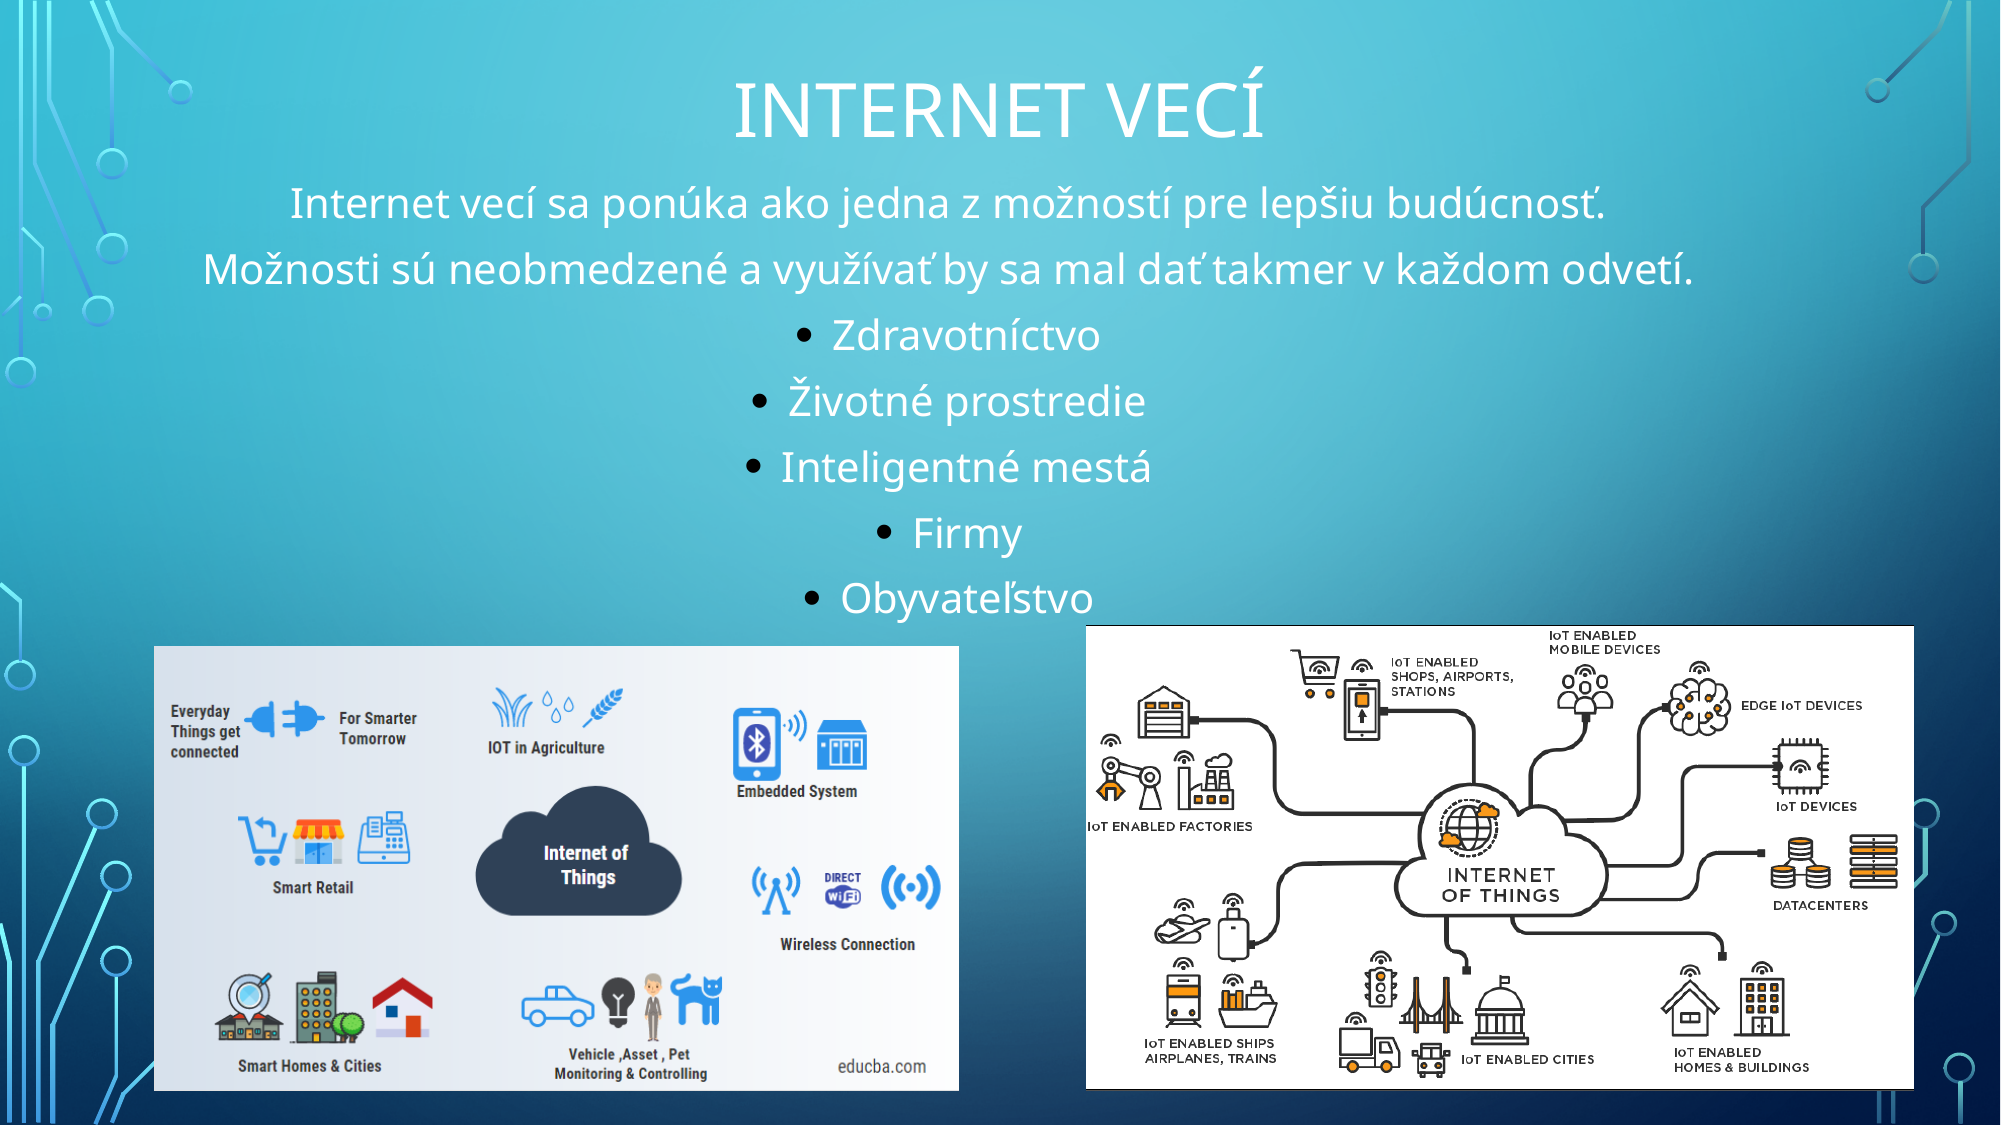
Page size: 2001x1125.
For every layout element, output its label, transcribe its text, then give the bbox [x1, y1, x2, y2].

title Internet Vecí [187, 50, 1813, 174]
picture [154, 646, 959, 1091]
list Internet vecí sa ponúka ako jedna z možností pre lepšiu budúcnosť. Možnosti sú neobmedzené a využívať by sa mal dať takmer v každom odvetí. Zdravotníctvo Životné prostredie Inteligentné mestá Firmy Obyvateľstvo [187, 174, 1813, 645]
picture [1086, 625, 1914, 1091]
